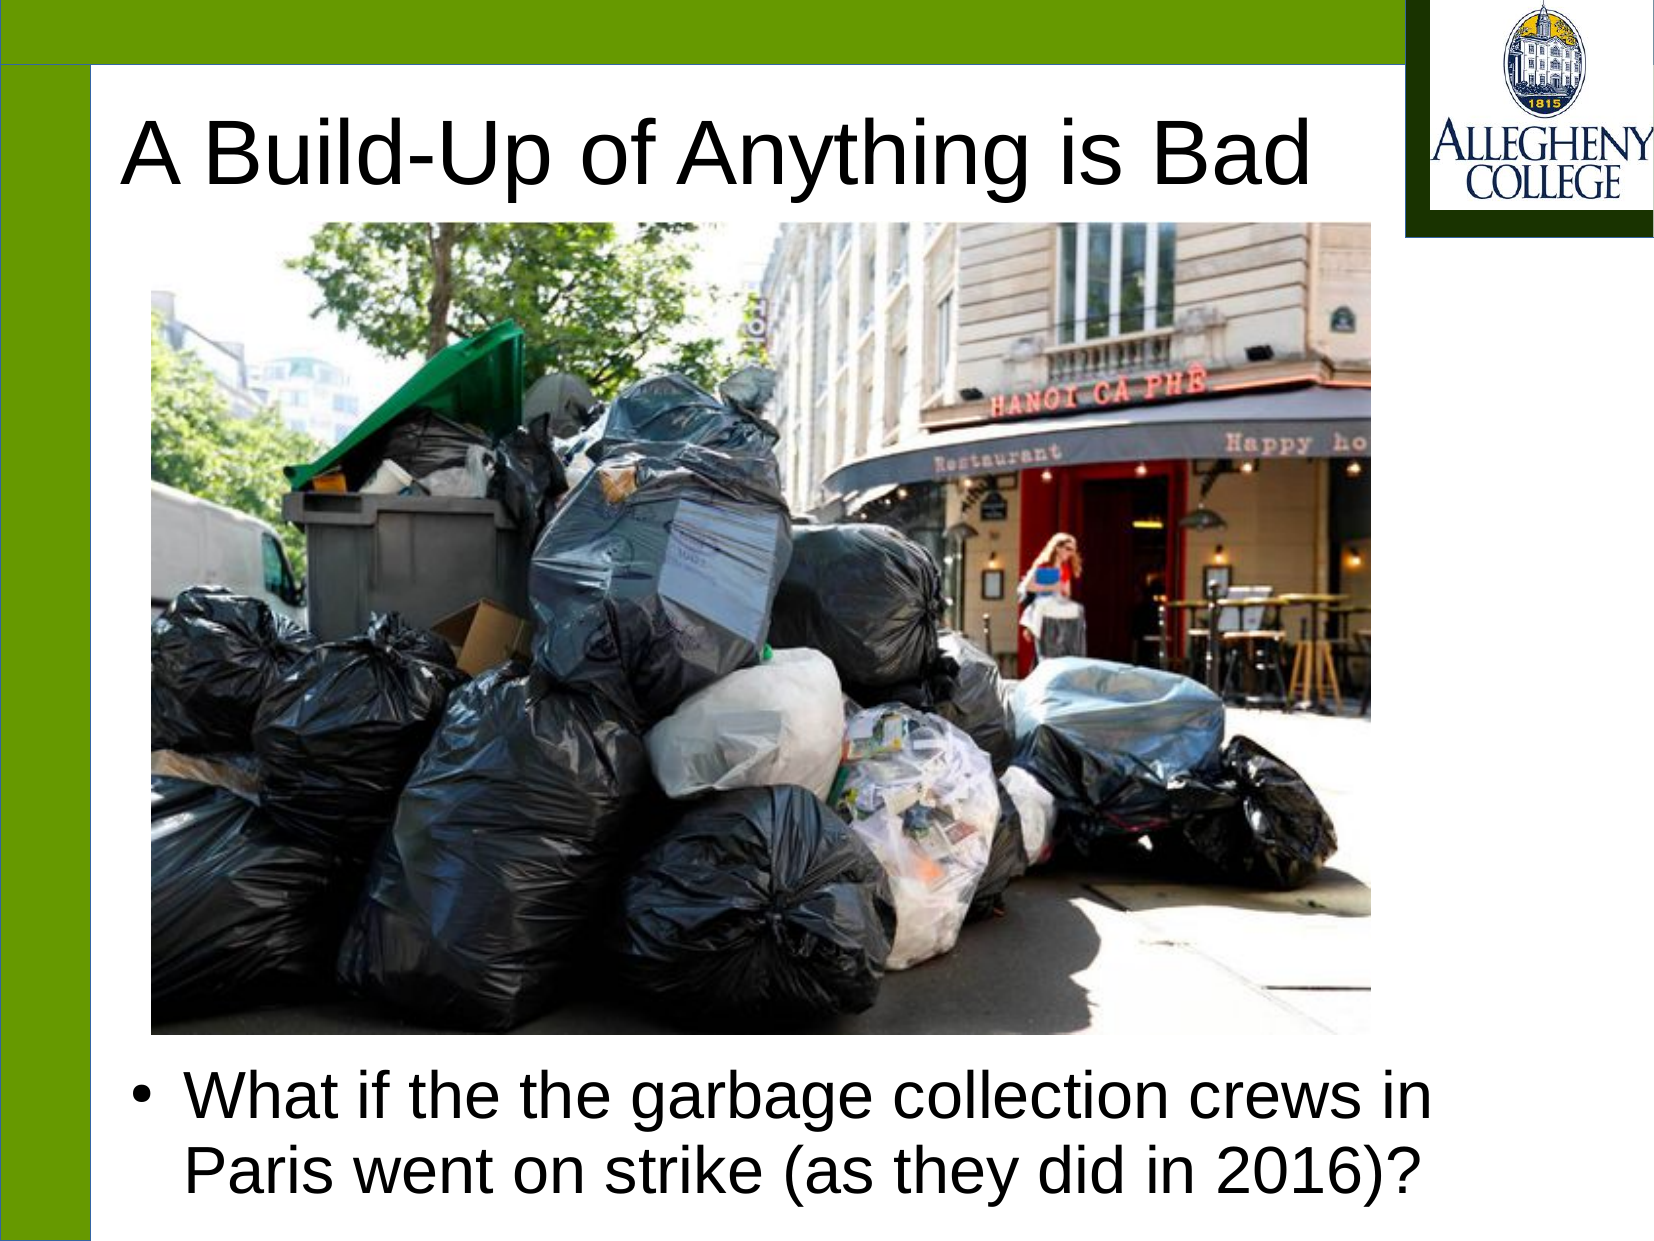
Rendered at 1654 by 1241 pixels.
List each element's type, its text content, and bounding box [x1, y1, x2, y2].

picture [1430, 0, 1654, 210]
text_box [0, 0, 1654, 1241]
picture [151, 221, 1371, 1036]
title A Build-Up of Anything is Bad [91, 65, 1359, 257]
list What if the the garbage collection crews in Paris went on strike (as they did in 2016)? [112, 1057, 1601, 1241]
